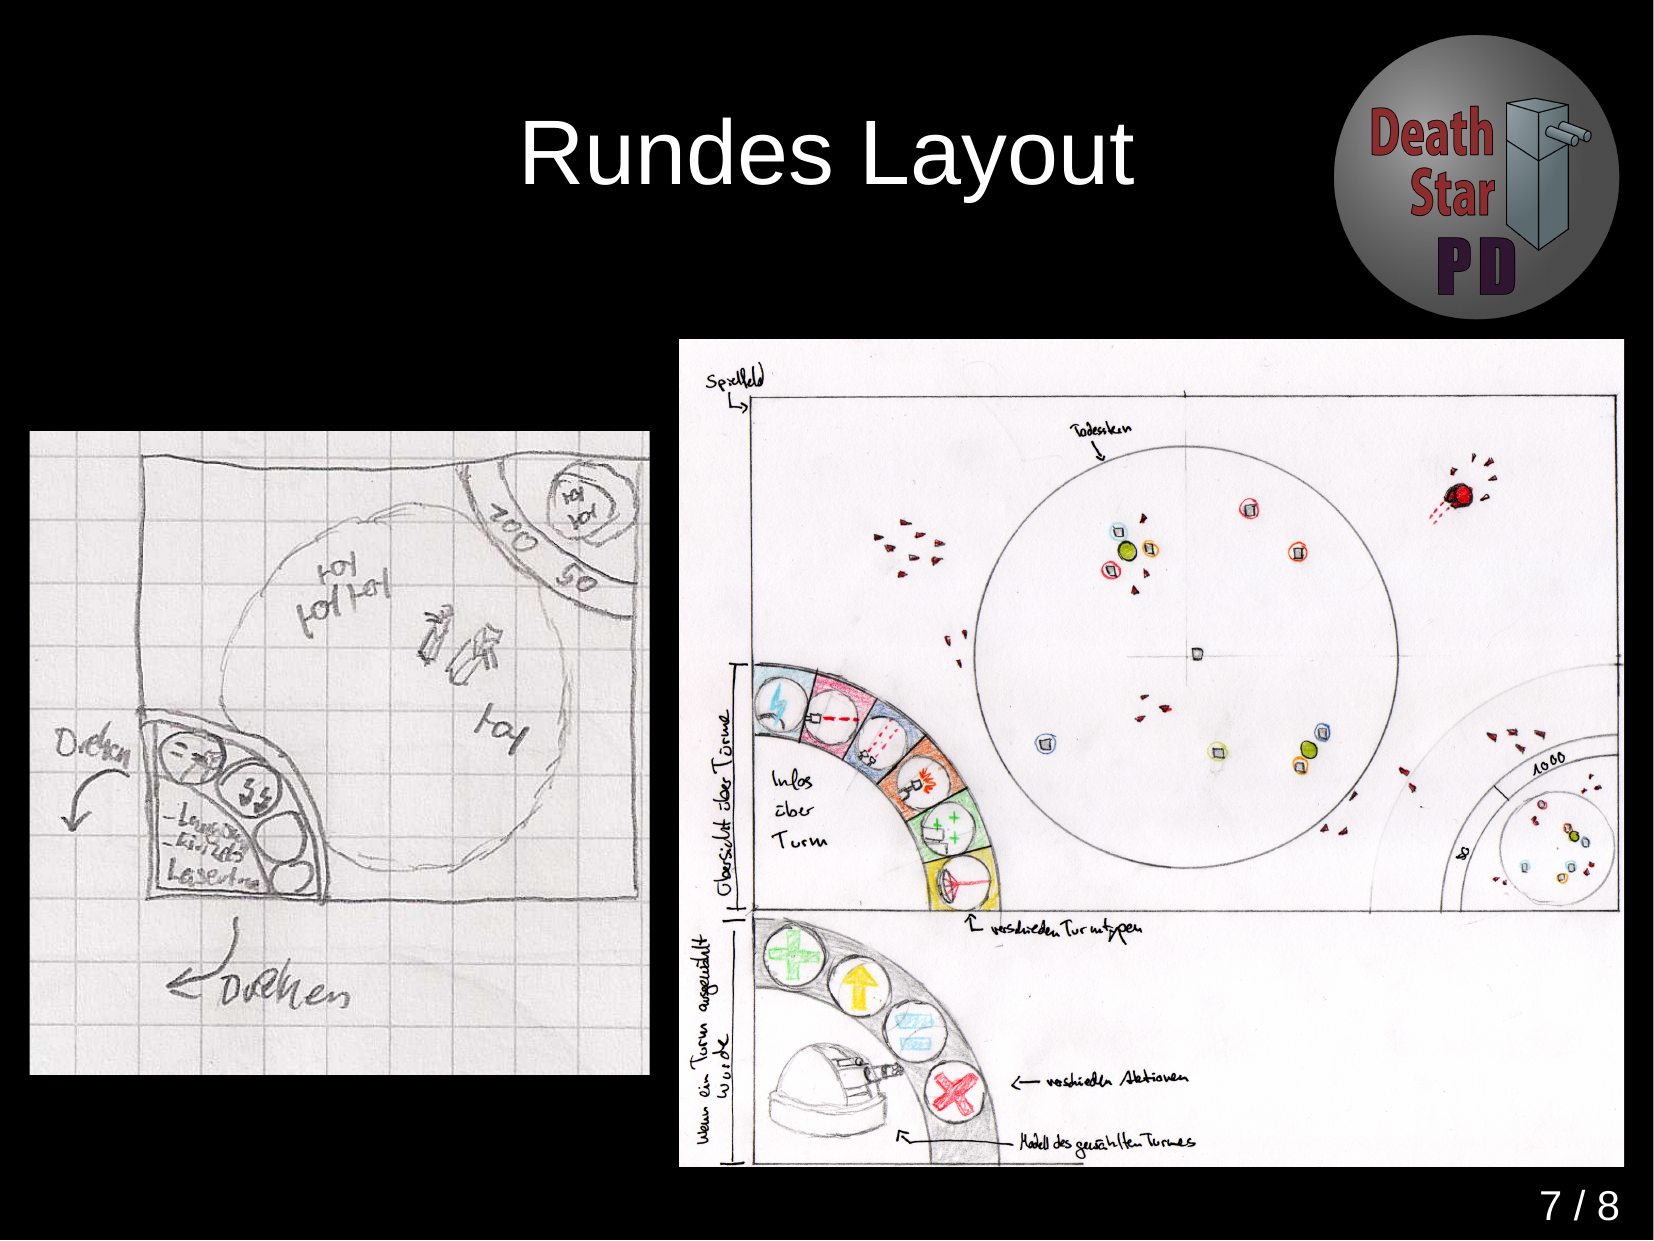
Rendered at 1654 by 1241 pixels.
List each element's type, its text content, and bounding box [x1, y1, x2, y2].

picture [29, 431, 650, 1075]
title Rundes Layout [82, 49, 1571, 257]
picture [679, 339, 1625, 1167]
text_box <number> / 8 [1505, 1175, 1654, 1241]
picture [1328, 29, 1625, 325]
